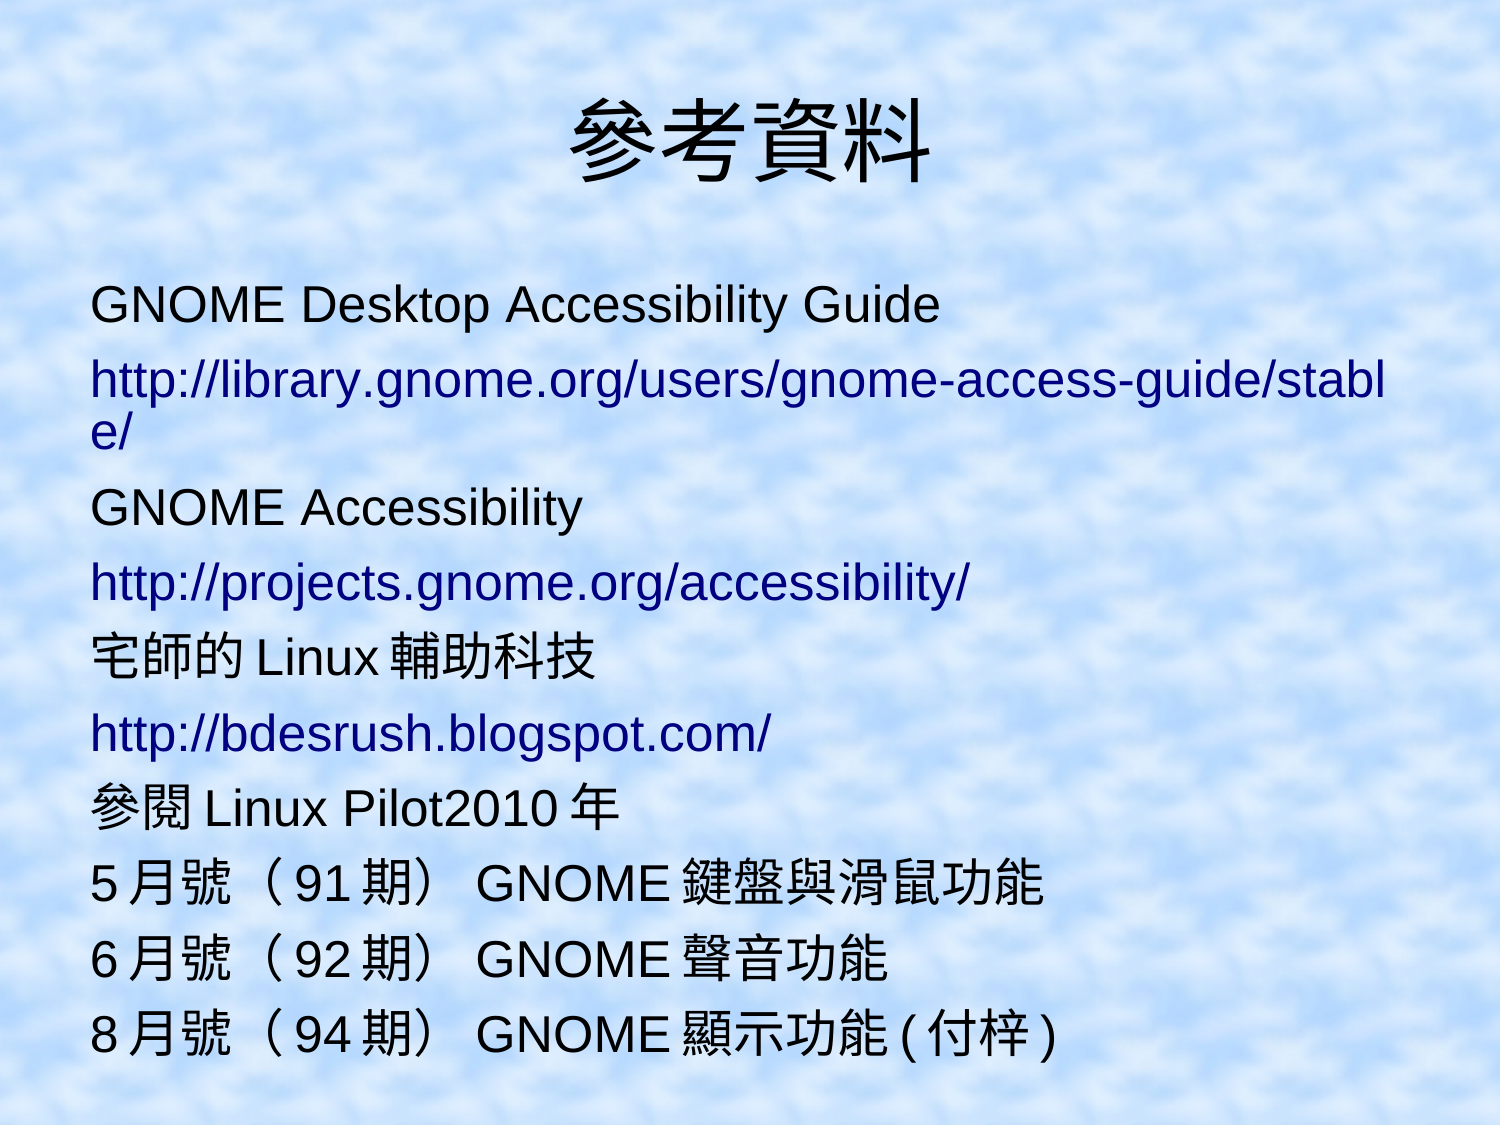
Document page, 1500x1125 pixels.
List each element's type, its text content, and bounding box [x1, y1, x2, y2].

title 參考資料 [75, 20, 1425, 257]
picture [0, 0, 1500, 1125]
list GNOME Desktop Accessibility Guide http://library.gnome.org/users/gnome-access-guide/stable/ GNOME Accessibility http://projects.gnome.org/accessibility/ 宅師的Linux輔助科技 http://bdesrush.blogspot.com/ 參閱Linux Pilot2010年 5月號（91期）GNOME鍵盤與滑鼠功能 6月號（92期）GNOME聲音功能 8月號（94期）GNOME顯示功能(付梓) [75, 262, 1425, 1021]
